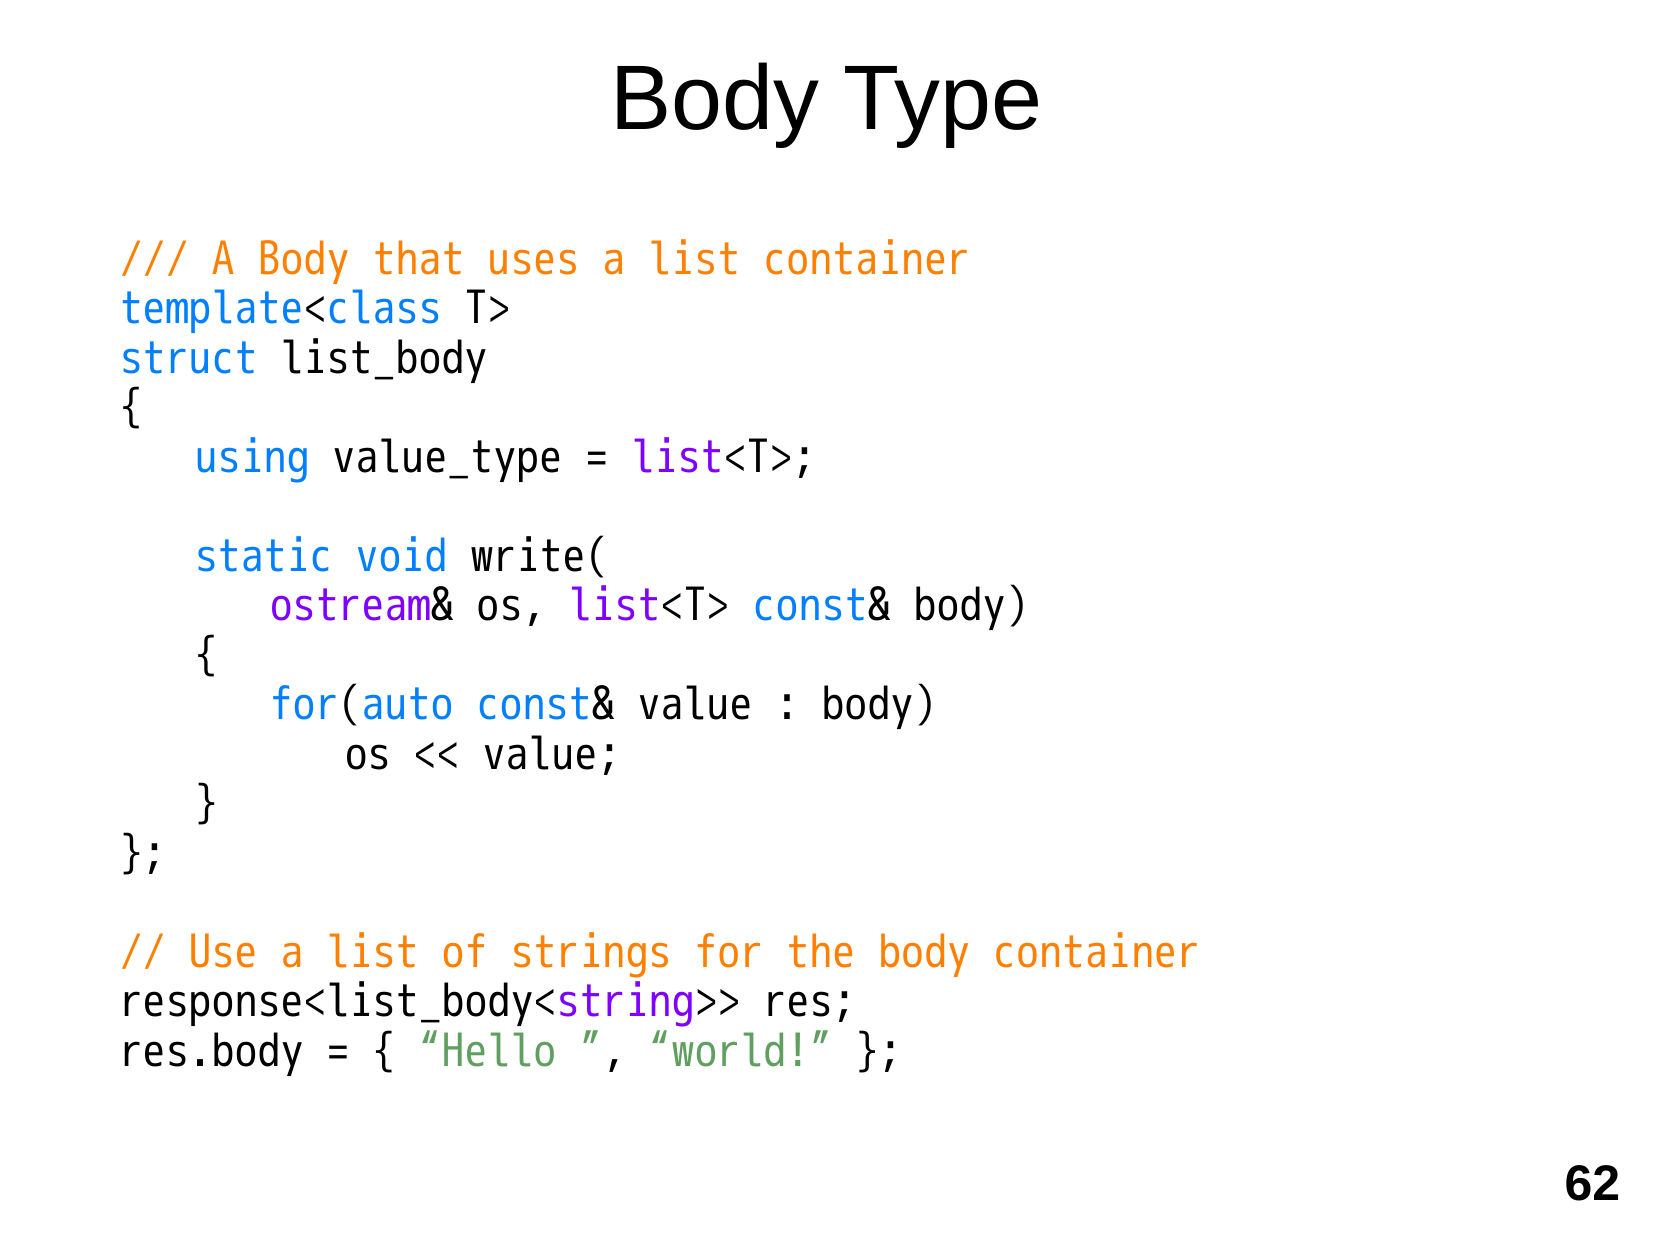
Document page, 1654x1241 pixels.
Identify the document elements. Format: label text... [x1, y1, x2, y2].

title Body Type [82, 15, 1571, 181]
text_box /// A Body that uses a list container template<class T> struct list_body { using value_type = list<T>; static void write( ostream& os, list<T> const& body) { for(auto const& value : body) os << value; } }; // Use a list of strings for the body container response<list_body<string>> res; res.body = { “Hello ”, “world!” }; [104, 228, 1575, 1085]
